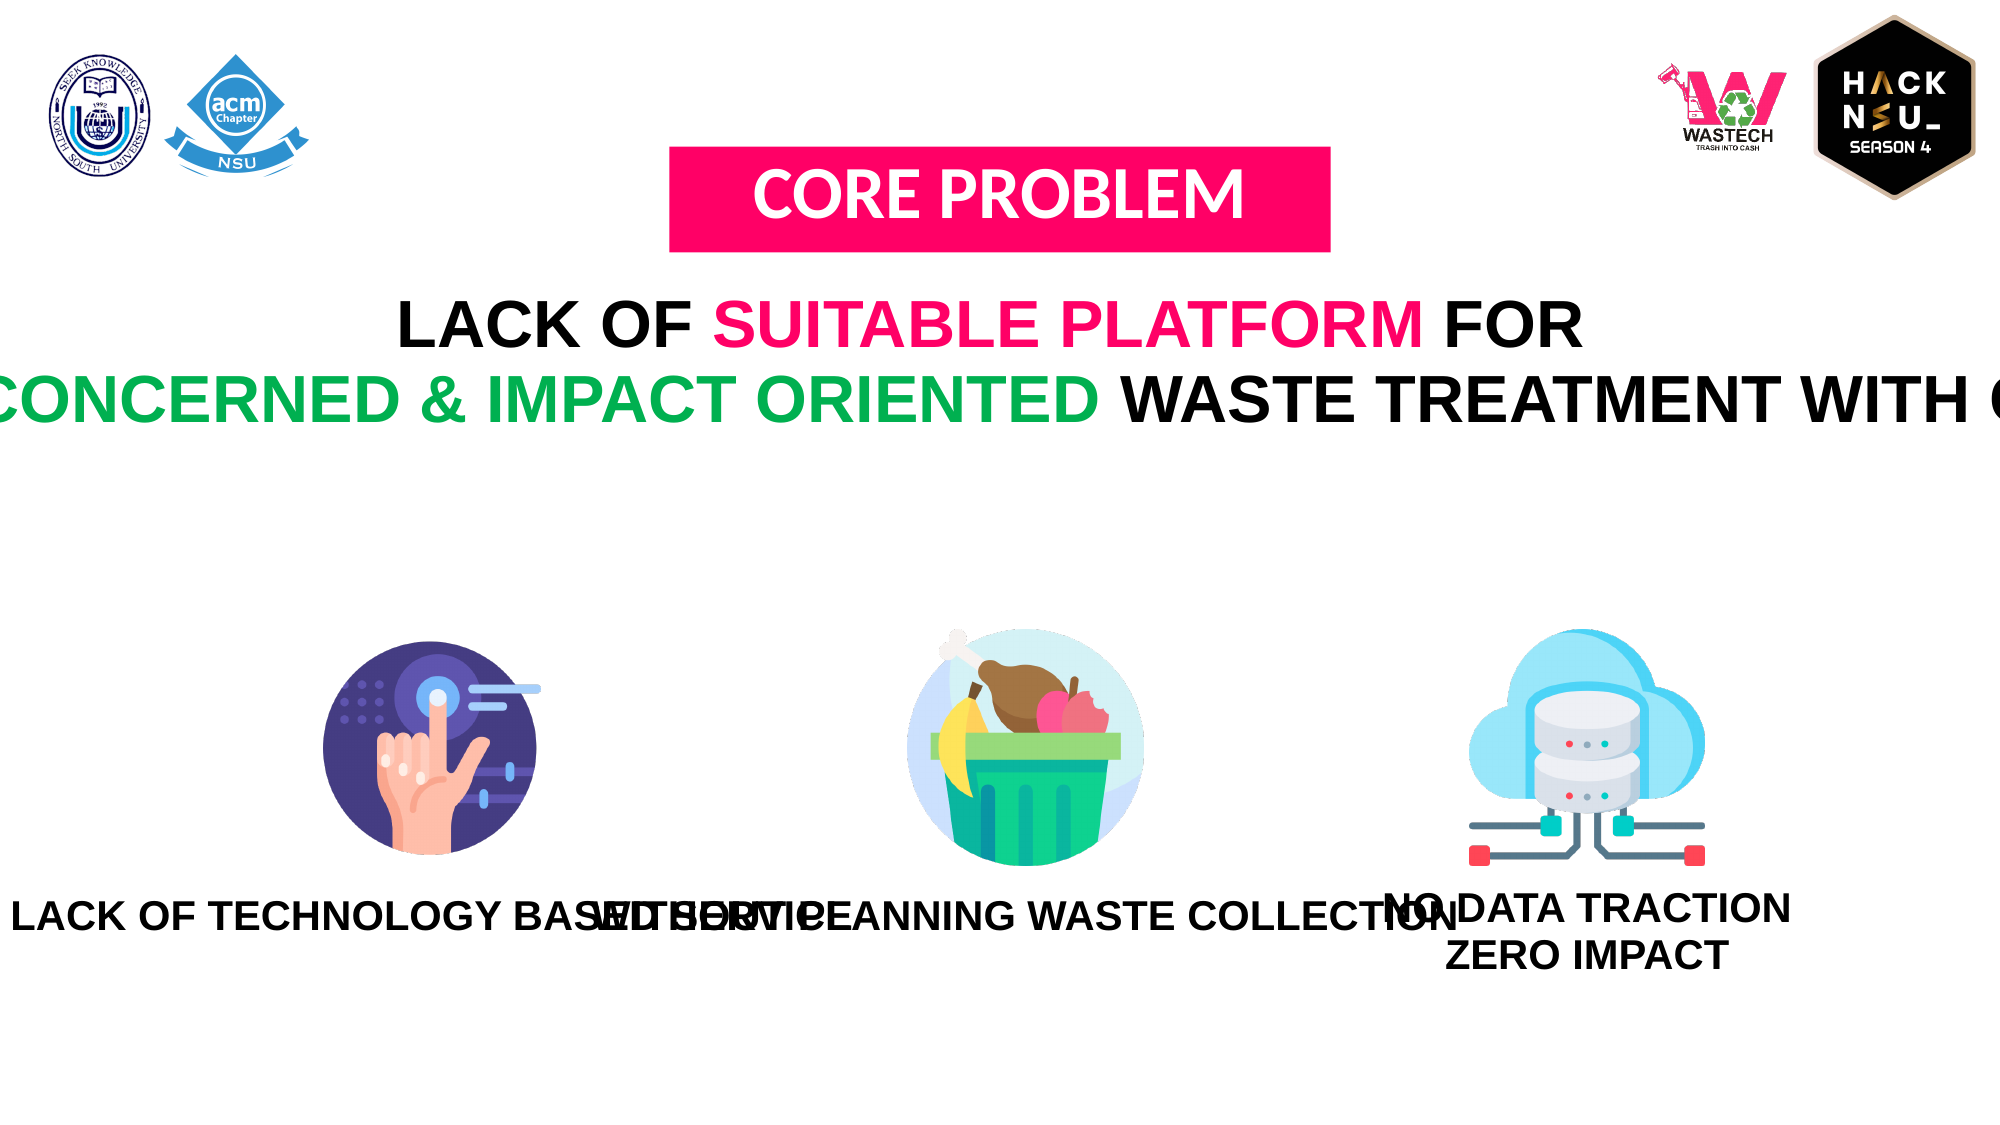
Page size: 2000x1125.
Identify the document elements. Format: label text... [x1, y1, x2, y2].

picture [323, 639, 541, 857]
picture [907, 629, 1144, 866]
picture [1642, 2, 2000, 213]
picture [164, 54, 309, 177]
text_box LACK OF TECHNOLOGY BASED SERVICE [194, 885, 670, 1002]
picture [41, 54, 157, 177]
picture [1469, 629, 1705, 866]
text_box WITHOUT PLANNING WASTE COLLECTION [787, 885, 1263, 1002]
text_box CORE PROBLEM [669, 146, 1331, 253]
text_box LACK OF SUITABLE PLATFORM FOR ENVIRONMENT CONCERNED & IMPACT ORIENTED WASTE TREATMENT WITH CUSTOMIZATION [119, 279, 1881, 538]
text_box NO DATA TRACTION ZERO IMPACT [1349, 877, 1825, 994]
